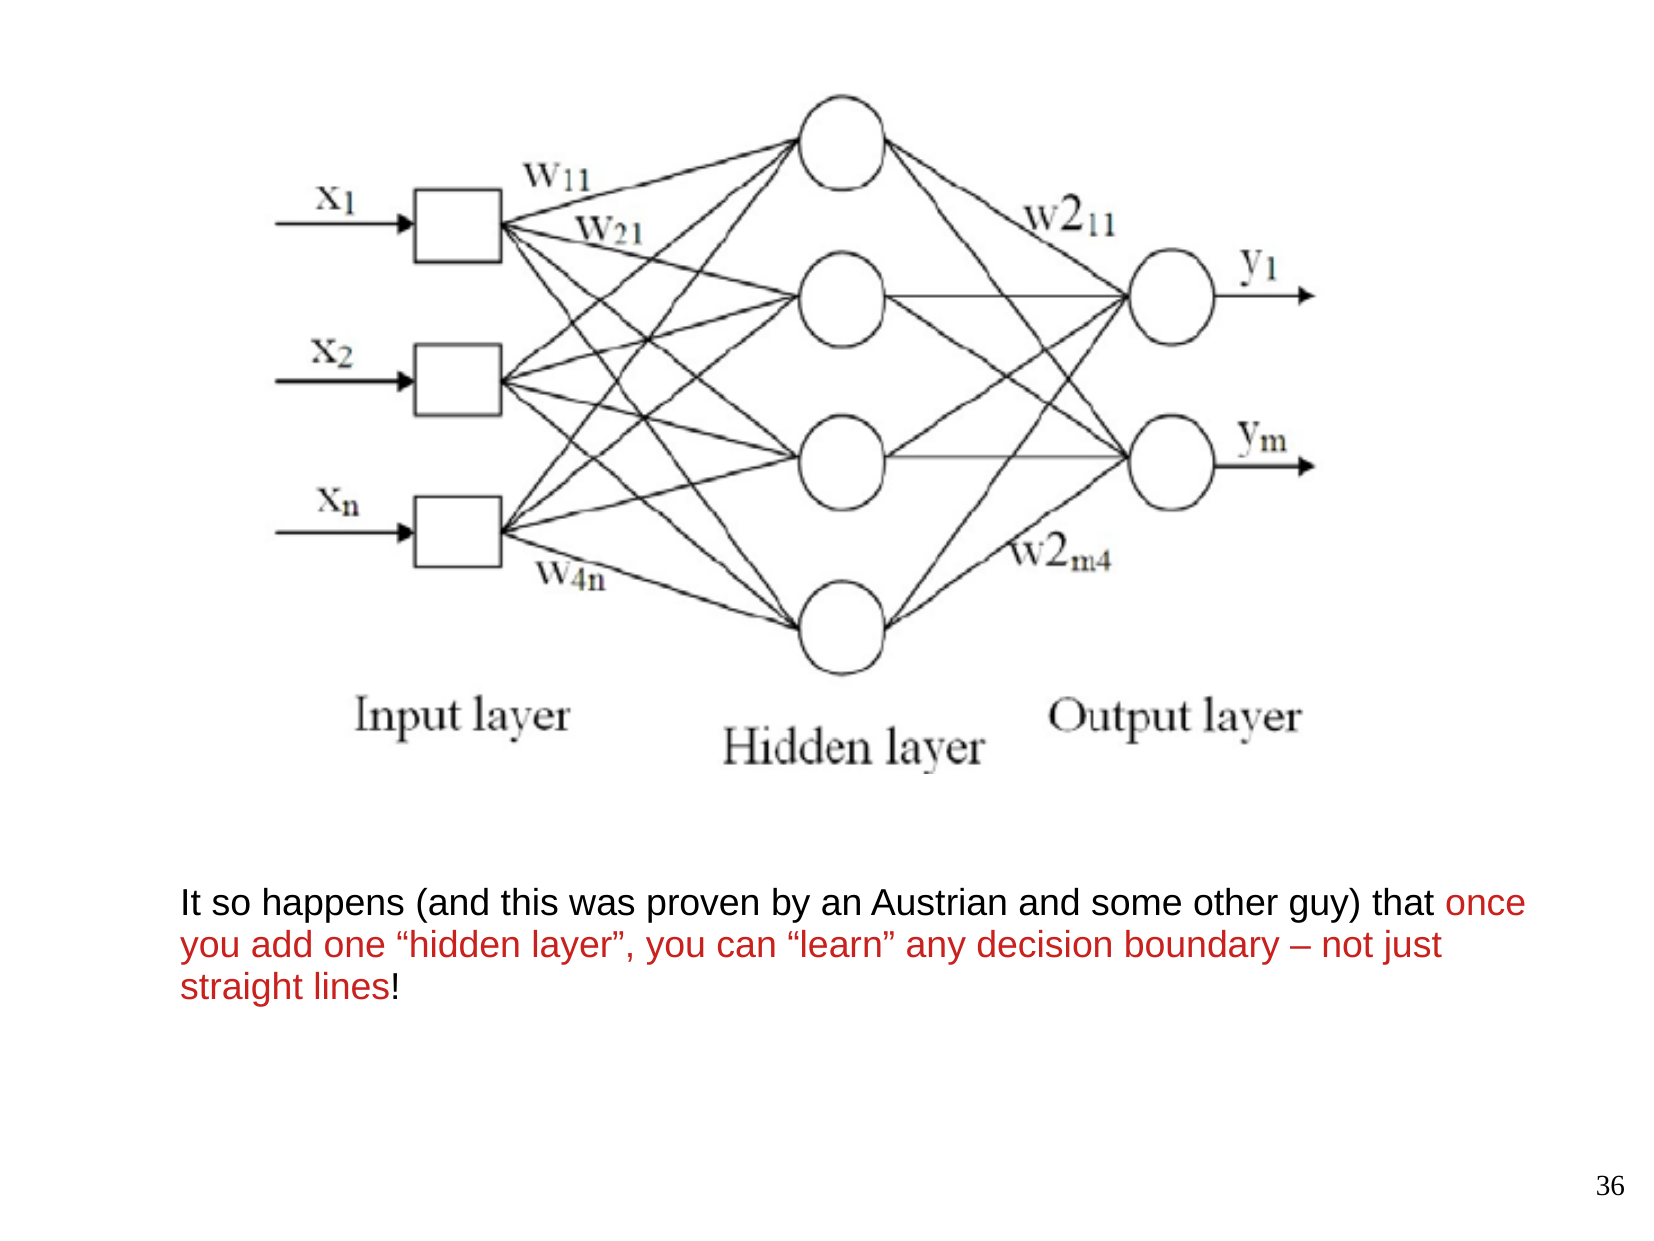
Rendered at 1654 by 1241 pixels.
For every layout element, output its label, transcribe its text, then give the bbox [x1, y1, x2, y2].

picture [253, 79, 1353, 774]
text_box It so happens (and this was proven by an Austrian and some other guy) that once you add one “hidden layer”, you can “learn” any decision boundary – not just straight lines! [165, 874, 1571, 1015]
